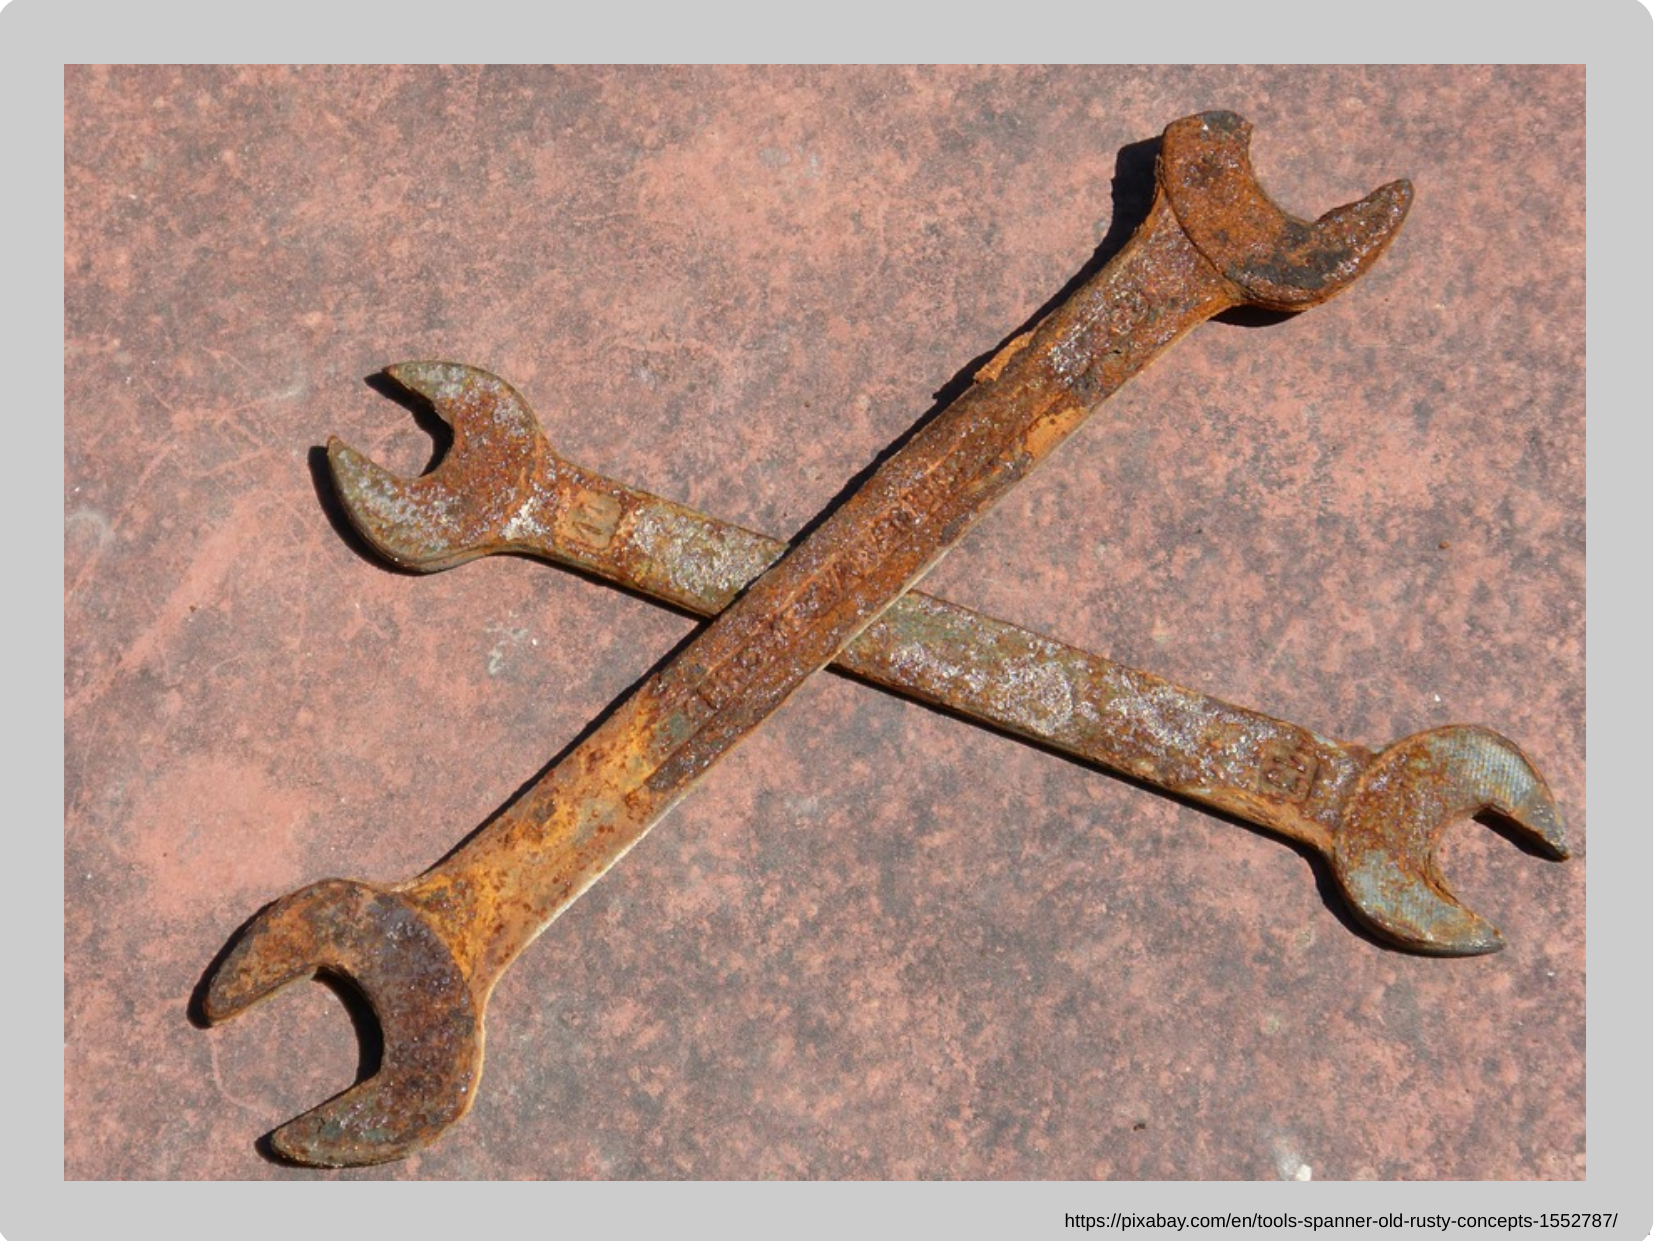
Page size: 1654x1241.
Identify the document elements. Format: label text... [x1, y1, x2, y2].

text_box https://pixabay.com/en/tools-spanner-old-rusty-concepts-1552787/ [1049, 1203, 1653, 1241]
picture [64, 64, 1586, 1181]
